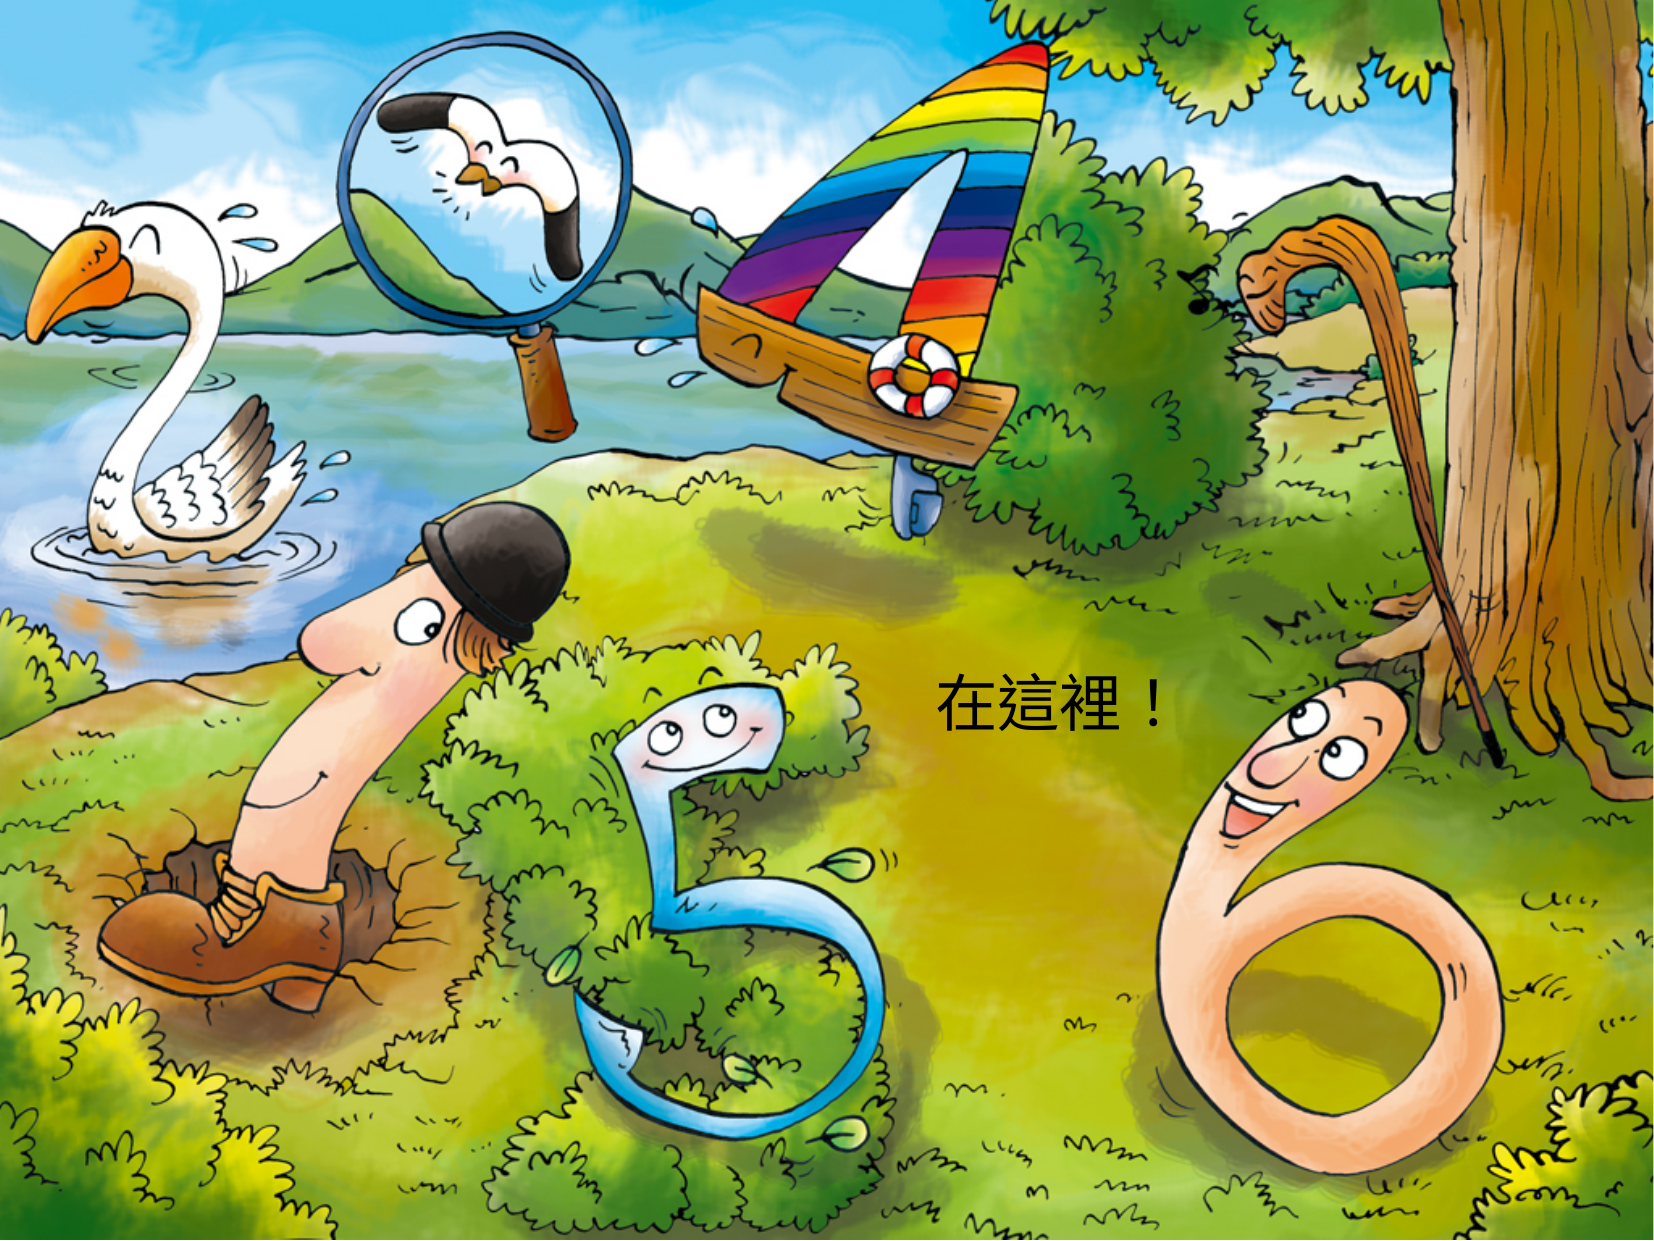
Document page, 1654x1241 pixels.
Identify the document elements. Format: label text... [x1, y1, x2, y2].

title 在這裡！ [714, 596, 1406, 804]
picture [0, 0, 1654, 1240]
